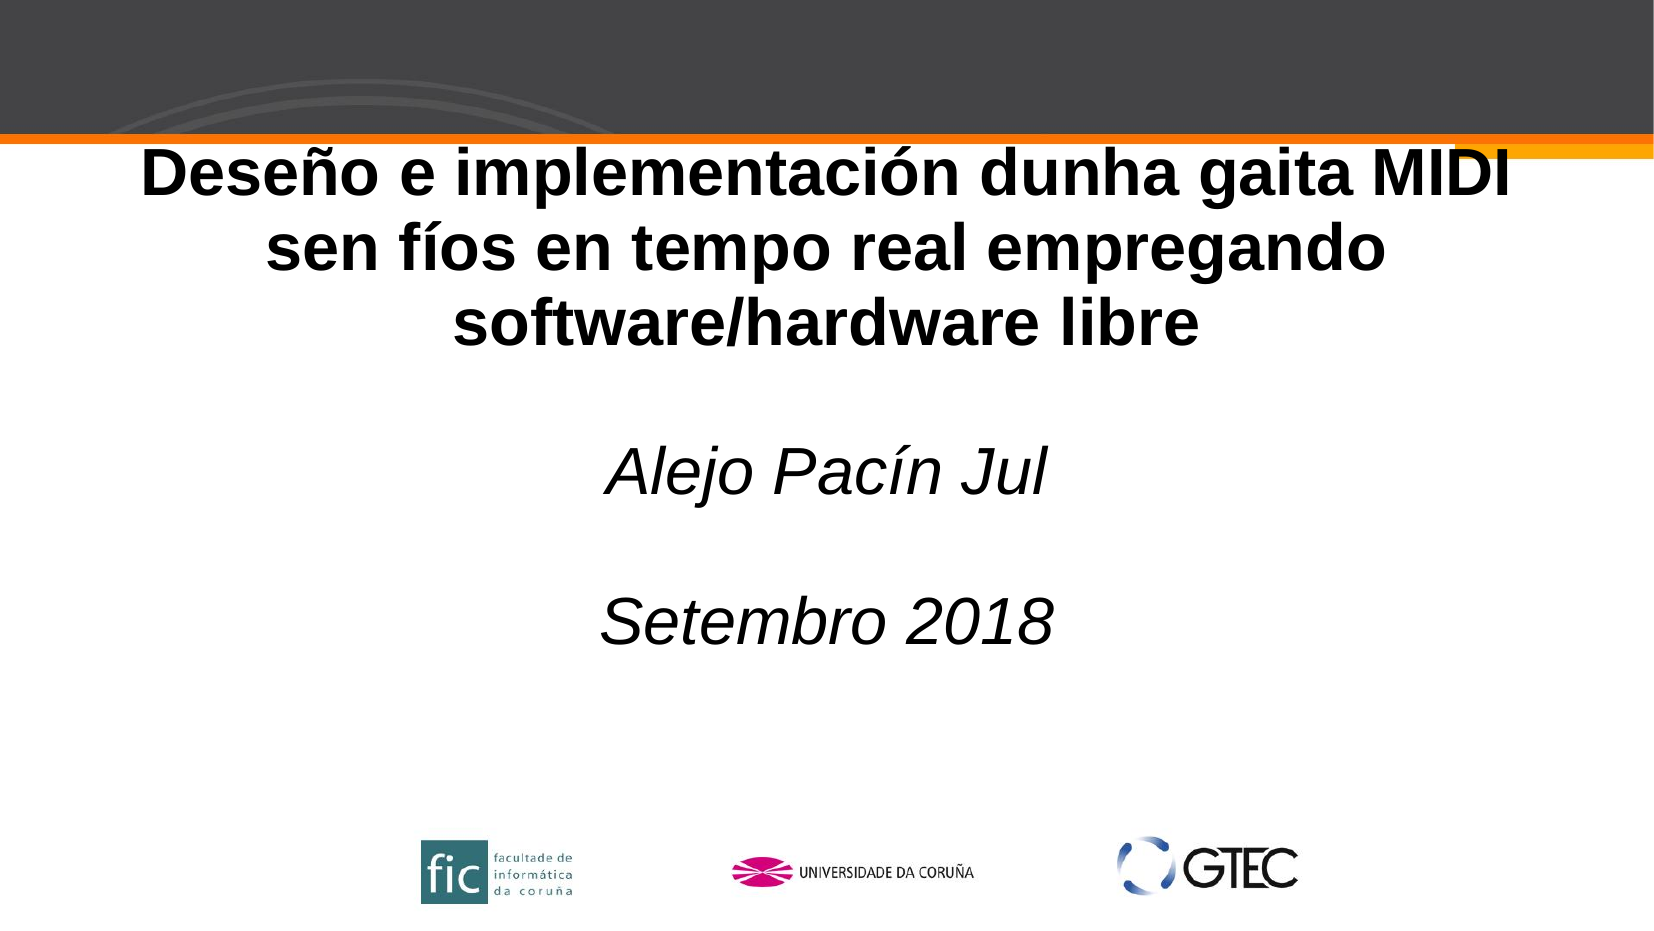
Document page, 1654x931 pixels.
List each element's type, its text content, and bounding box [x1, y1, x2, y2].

subtitle Deseño e implementación dunha gaita MIDI sen fíos en tempo real empregando software/hardware libre Alejo Pacín Jul Setembro 2018 [82, 37, 1571, 757]
picture [0, 0, 1654, 931]
